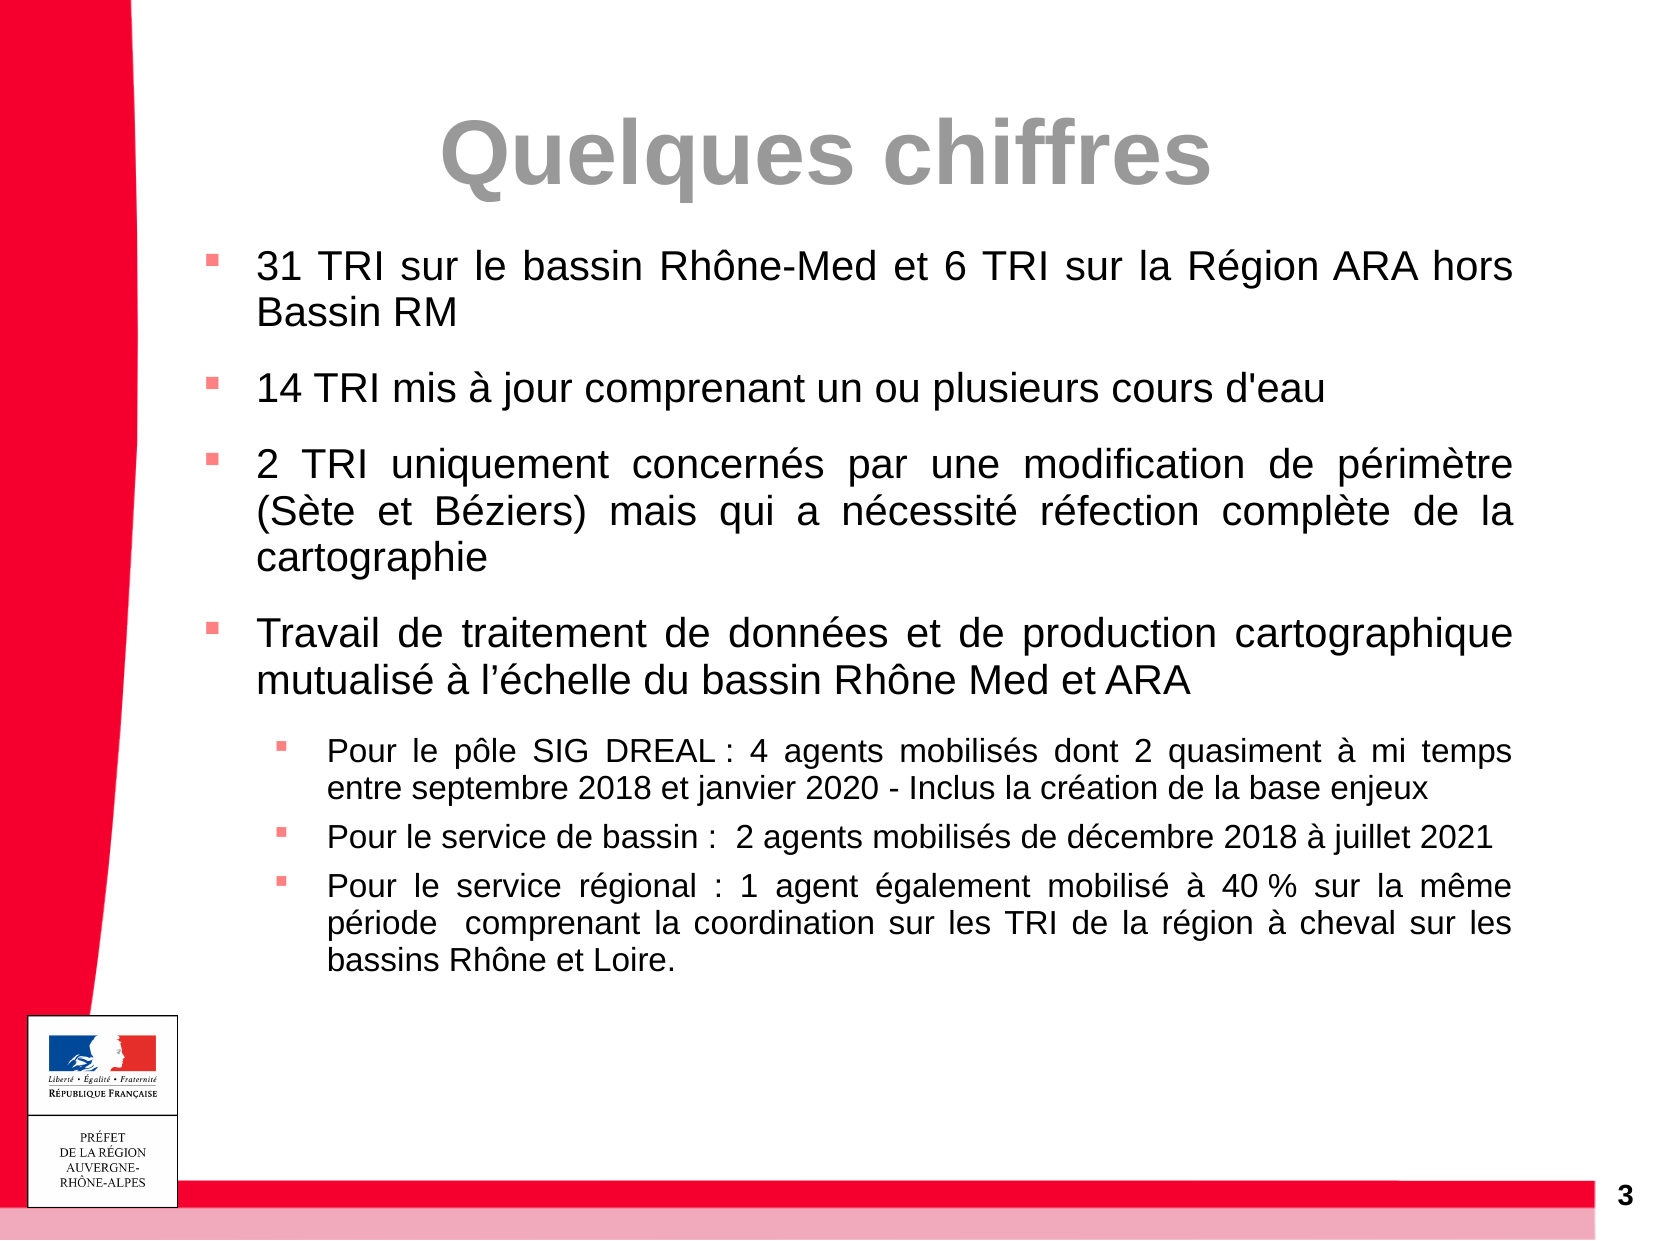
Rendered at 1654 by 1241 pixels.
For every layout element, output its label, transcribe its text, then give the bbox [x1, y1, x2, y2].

title Quelques chiffres [82, 49, 1571, 257]
picture [0, 0, 1654, 1240]
list 31 TRI sur le bassin Rhône-Med et 6 TRI sur la Région ARA hors Bassin RM 14 TRI mis à jour comprenant un ou plusieurs cours d'eau 2 TRI uniquement concernés par une modification de périmètre (Sète et Béziers) mais qui a nécessité réfection complète de la cartographie Travail de traitement de données et de production cartographique mutualisé à l’échelle du bassin Rhône Med et ARA Pour le pôle SIG DREAL : 4 agents mobilisés dont 2 quasiment à mi temps entre septembre 2018 et janvier 2020 - Inclus la création de la base enjeux Pour le service de bassin : 2 agents mobilisés de décembre 2018 à juillet 2021 Pour le service régional : 1 agent également mobilisé à 40 % sur la même période comprenant la coordination sur les TRI de la région à cheval sur les bassins Rhône et Loire. [185, 242, 1515, 1146]
